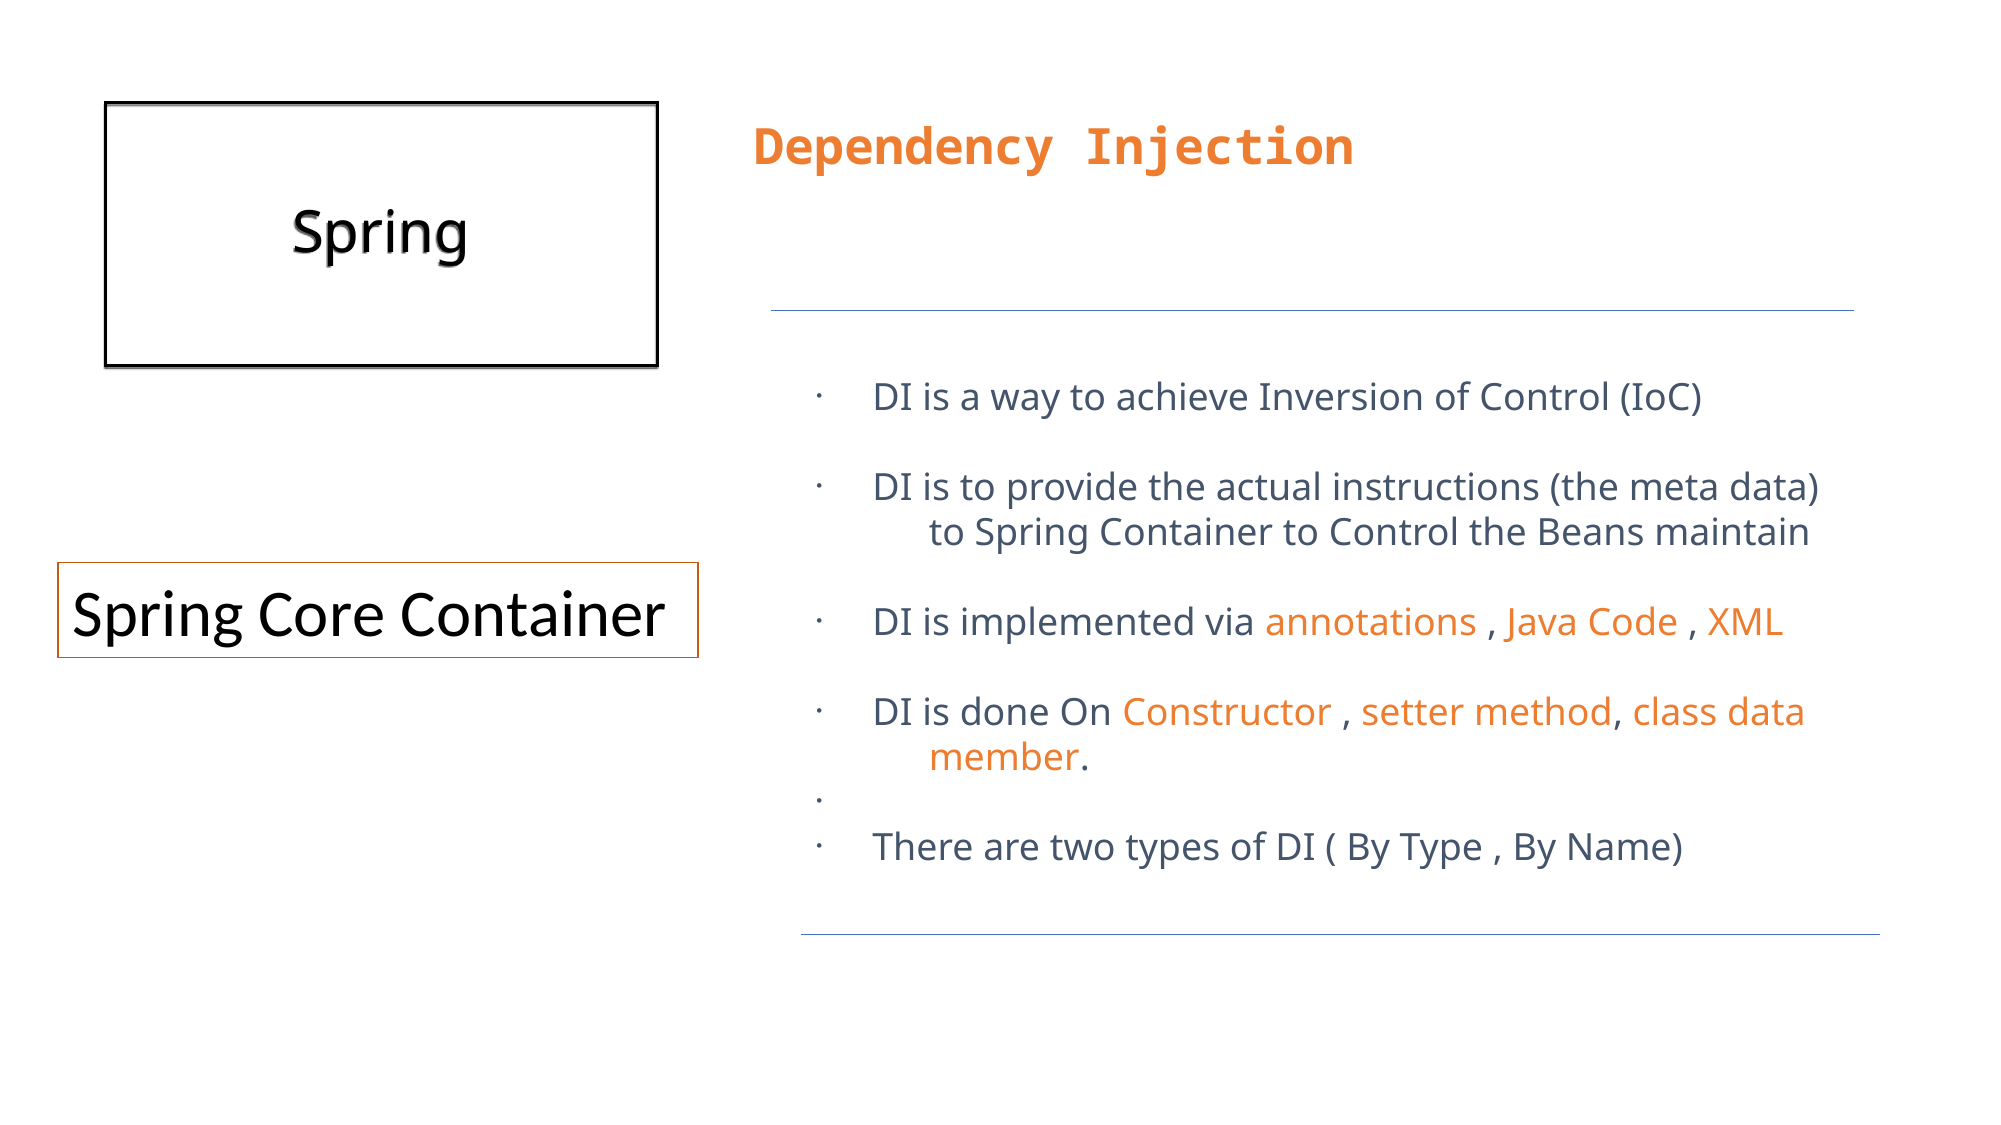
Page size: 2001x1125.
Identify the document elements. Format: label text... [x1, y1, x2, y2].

text_box Spring Core Container [58, 562, 698, 658]
text_box Dependency Injection [739, 107, 1740, 184]
title Spring [105, 102, 658, 366]
text_box DI is a way to achieve Inversion of Control (IoC) DI is to provide the actual instructions (the meta data) to Spring Container to Control the Beans maintain DI is implemented via annotations , Java Code , XML DI is done On Constructor , setter method, class data member. There are two types of DI ( By Type , By Name) [801, 365, 1881, 881]
